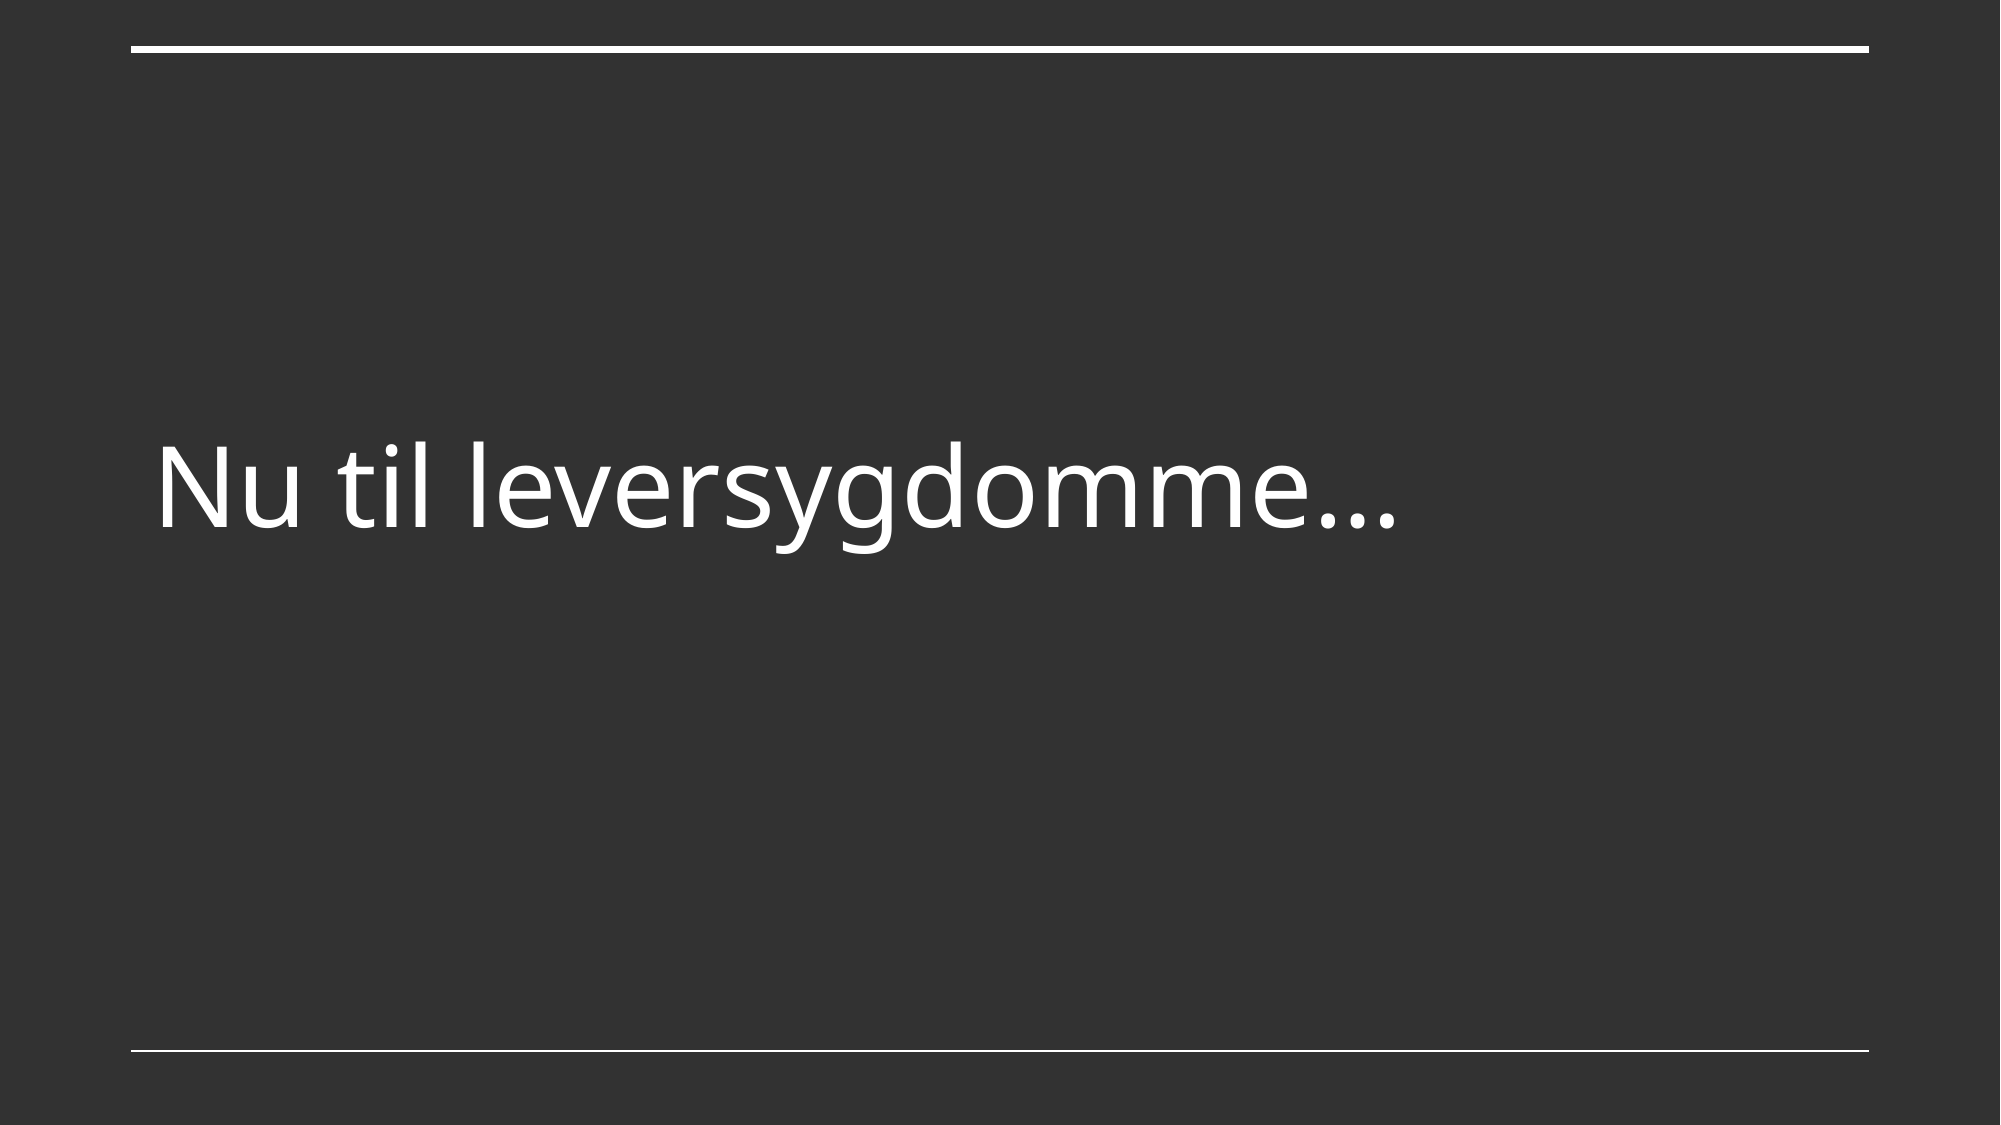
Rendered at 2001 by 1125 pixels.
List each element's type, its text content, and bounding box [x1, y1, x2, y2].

list Nu til leversygdomme… [137, 393, 1863, 1108]
